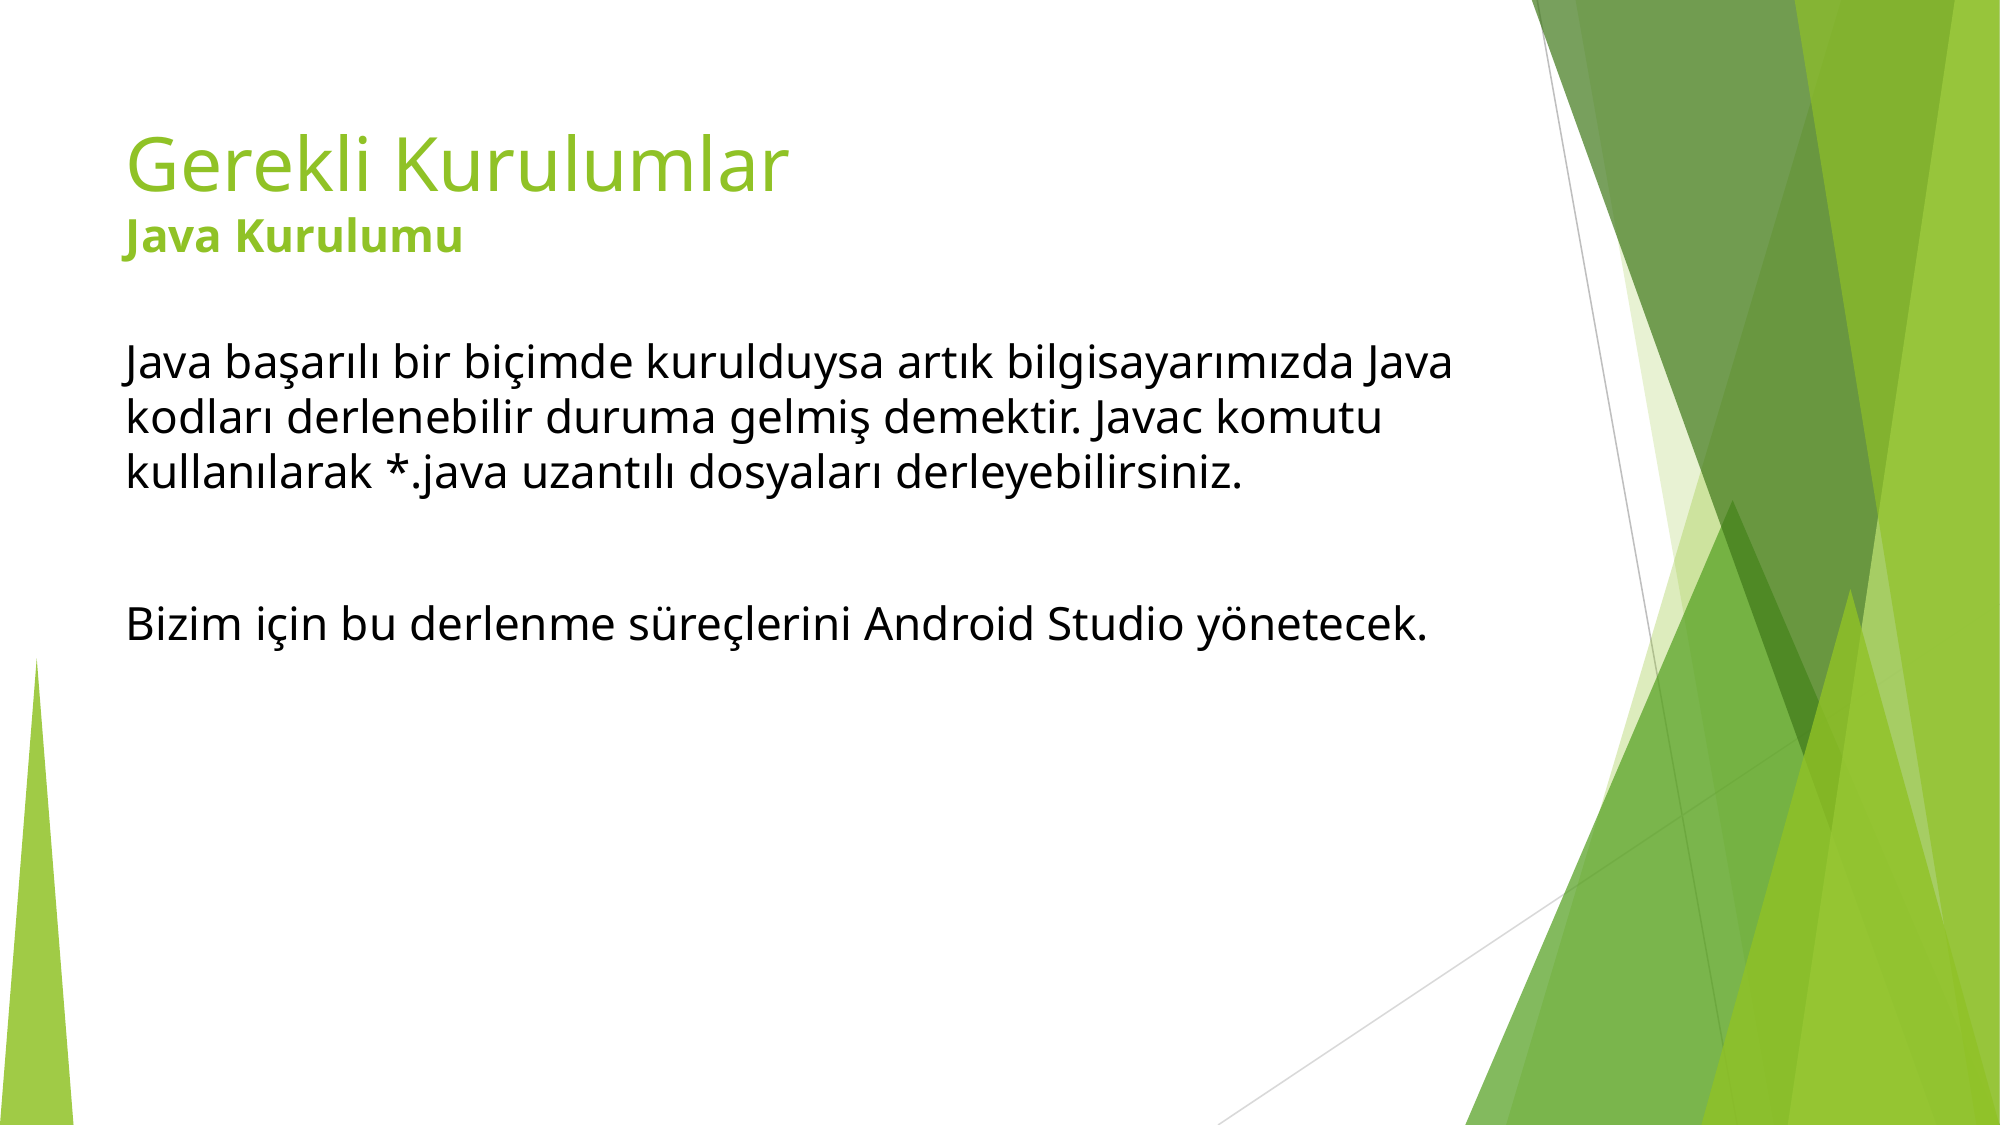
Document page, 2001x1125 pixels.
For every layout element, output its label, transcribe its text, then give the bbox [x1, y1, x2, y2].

title Gerekli Kurulumlar Java Kurulumu [111, 109, 1522, 325]
list Java başarılı bir biçimde kurulduysa artık bilgisayarımızda Java kodları derlenebilir duruma gelmiş demektir. Javac komutu kullanılarak *.java uzantılı dosyaları derleyebilirsiniz. Bizim için bu derlenme süreçlerini Android Studio yönetecek. [111, 325, 1522, 963]
